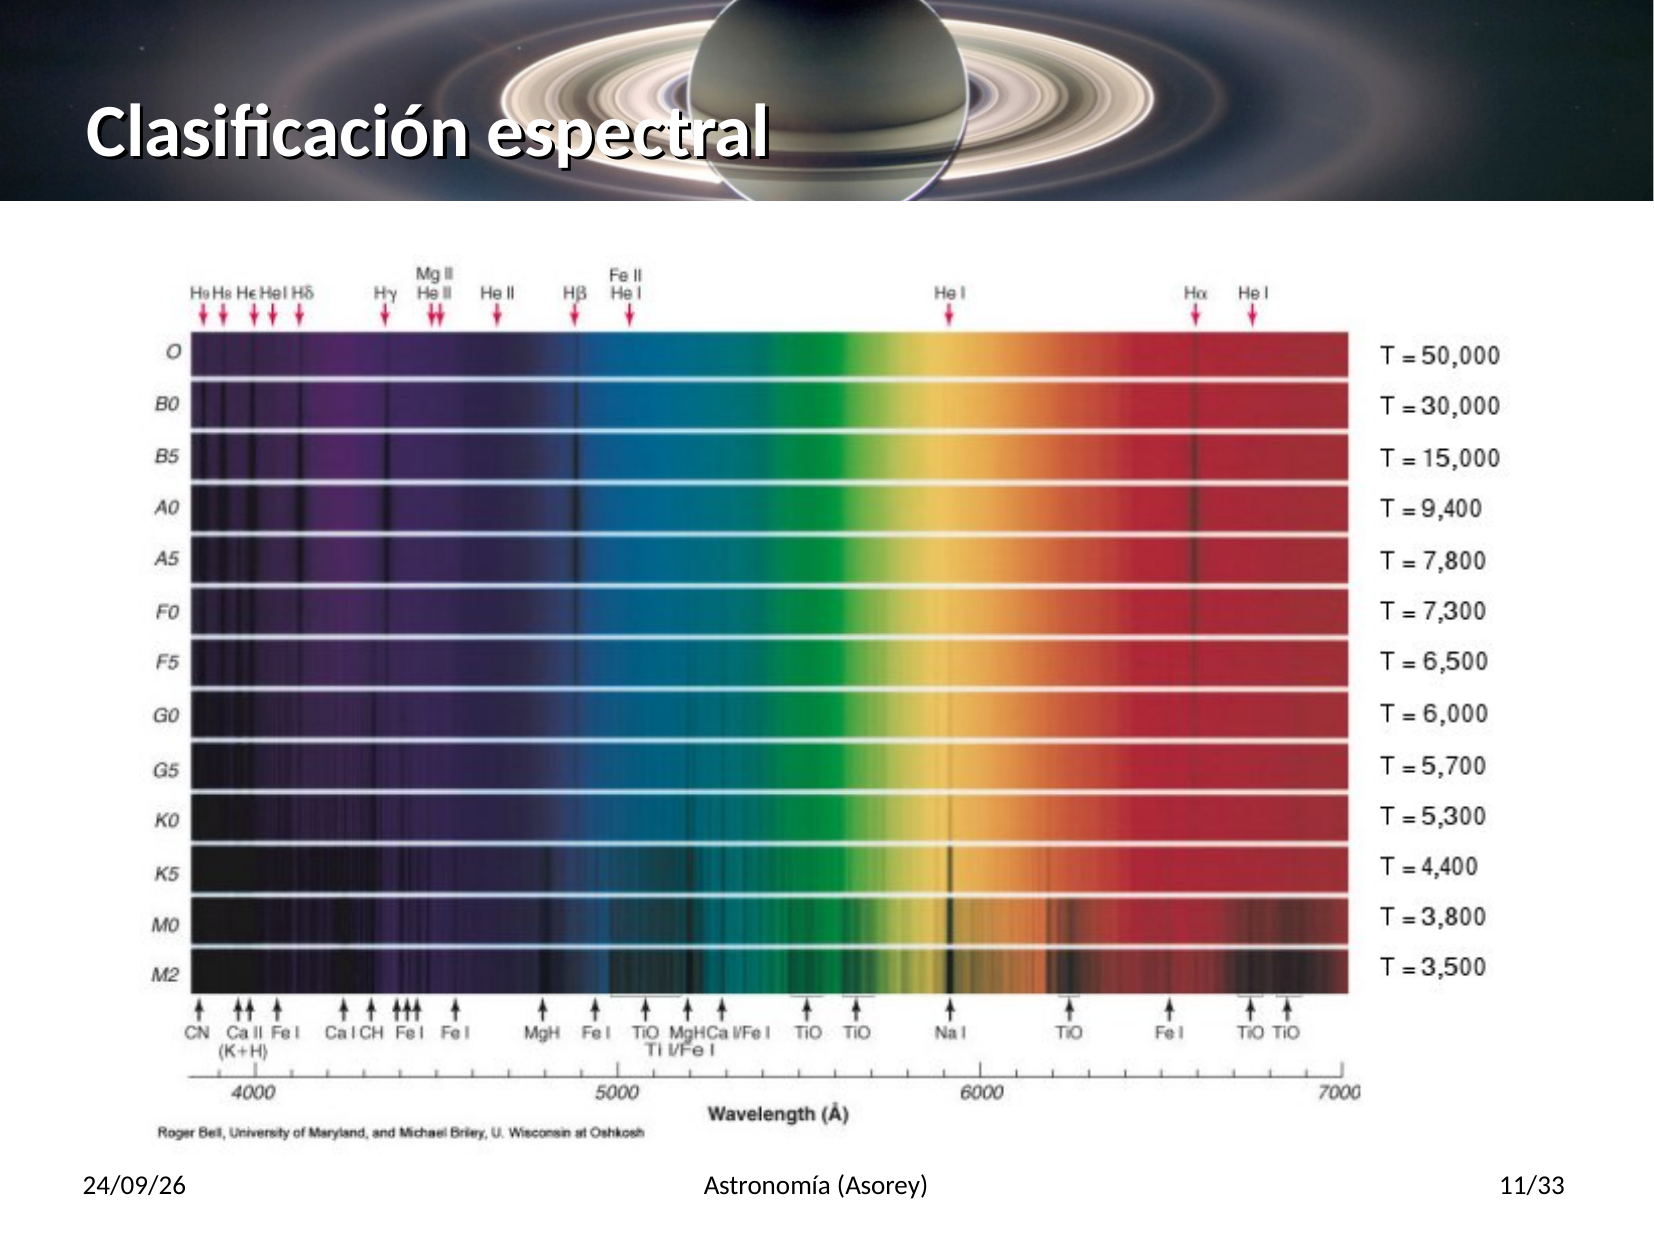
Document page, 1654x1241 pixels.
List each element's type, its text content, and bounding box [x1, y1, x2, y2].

picture [139, 254, 1514, 1156]
picture [0, 0, 1654, 201]
title Clasificación espectral [86, 49, 1576, 226]
